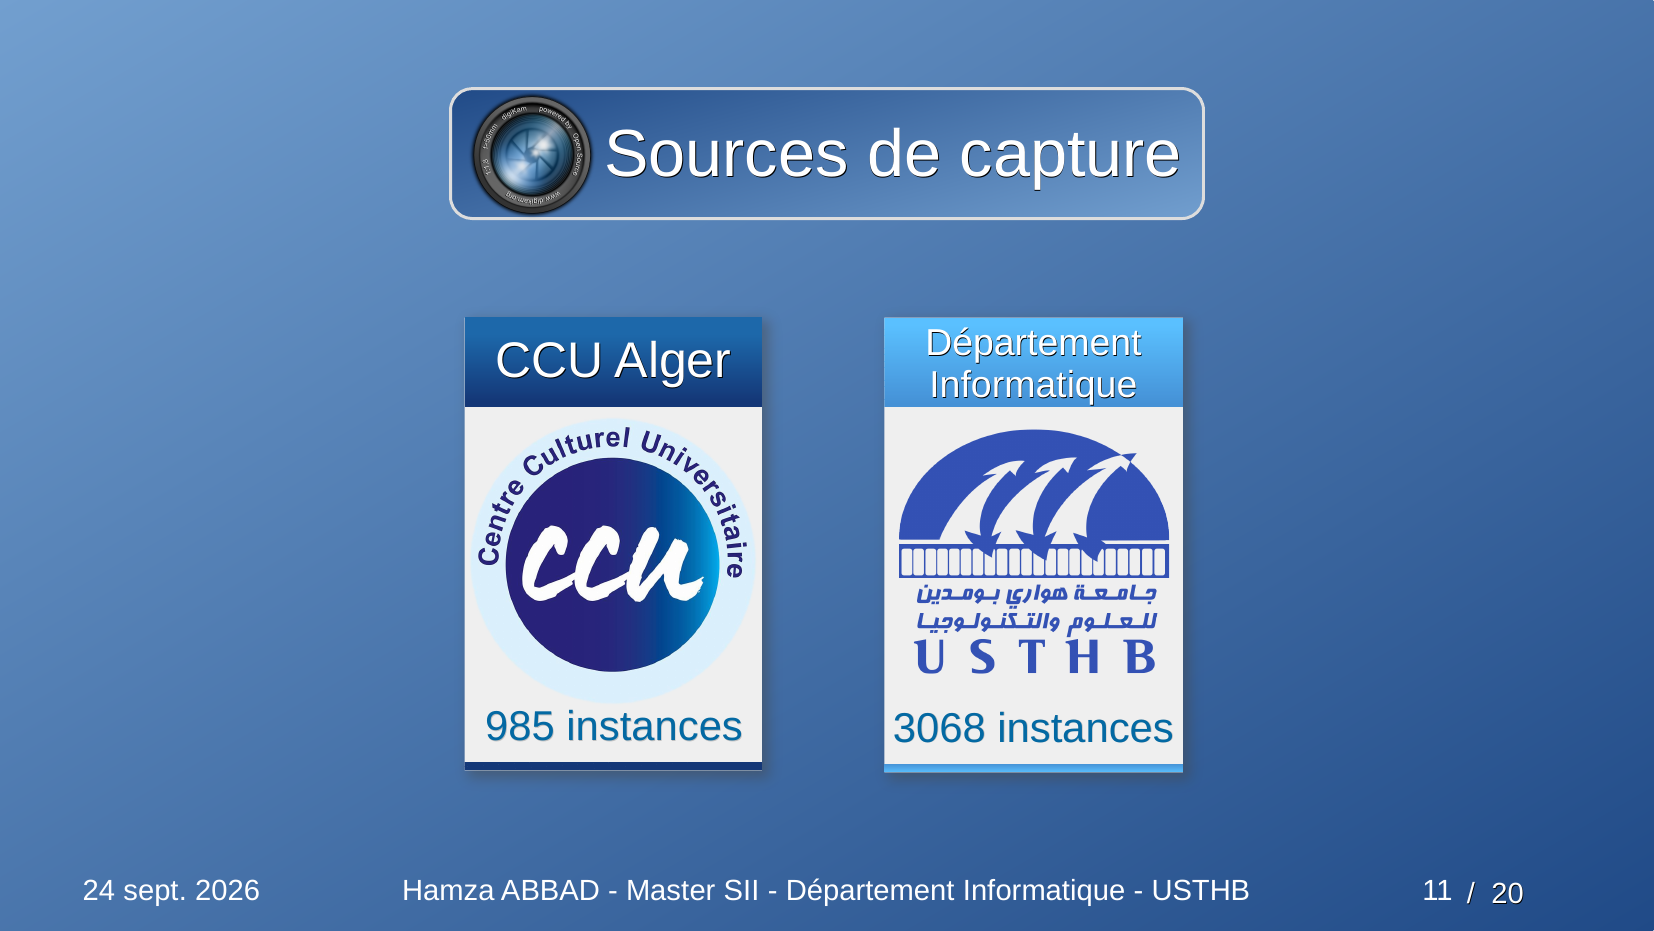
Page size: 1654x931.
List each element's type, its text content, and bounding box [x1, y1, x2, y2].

text_box Sources de capture [450, 88, 1204, 219]
picture [861, 295, 1216, 805]
text_box Département Informatique [886, 314, 1181, 413]
text_box CCU Alger [471, 318, 756, 402]
text_box 985 instances [460, 695, 768, 758]
text_box 3068 instances [874, 696, 1193, 759]
picture [437, 295, 791, 803]
picture [468, 91, 596, 219]
